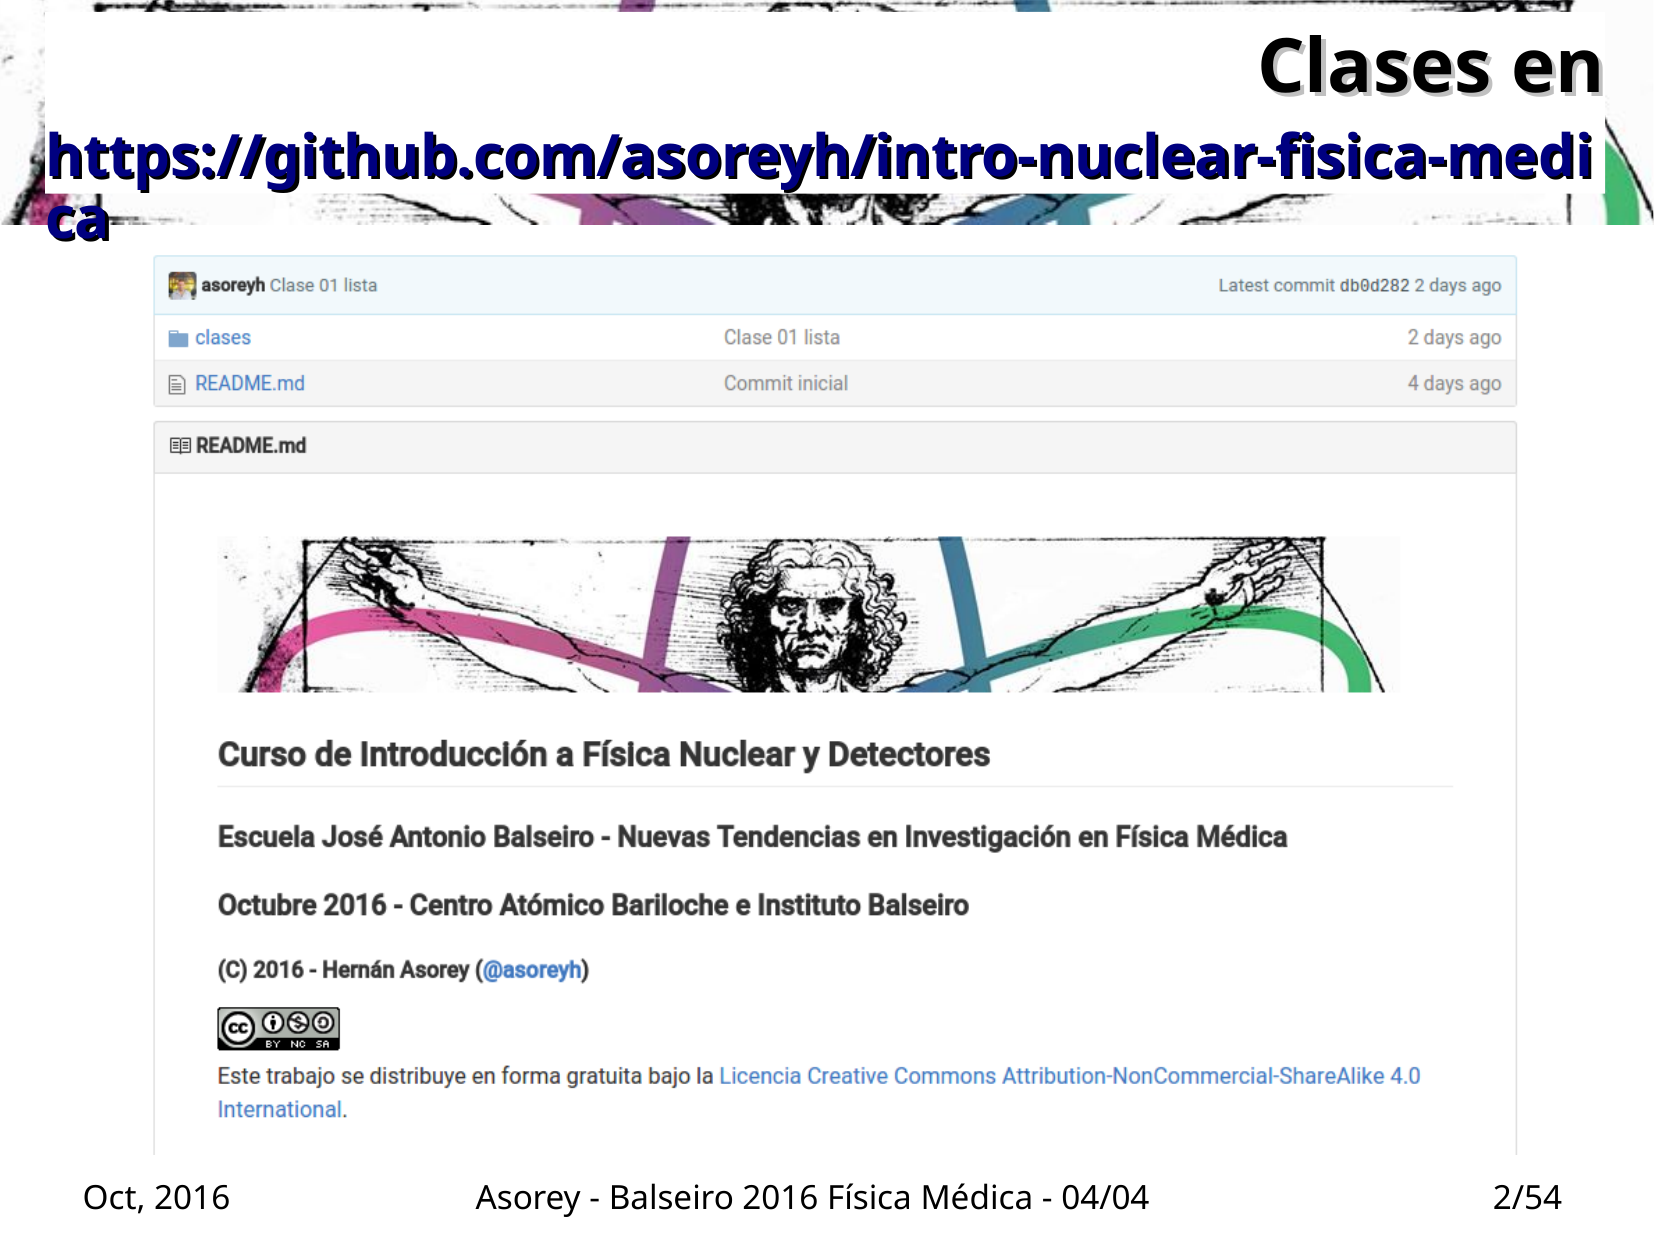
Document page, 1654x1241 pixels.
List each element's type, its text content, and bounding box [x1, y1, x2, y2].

title Clases en https://github.com/asoreyh/intro-nuclear-fisica-medica [45, 15, 1606, 191]
picture [0, 0, 1654, 225]
picture [123, 254, 1527, 1156]
